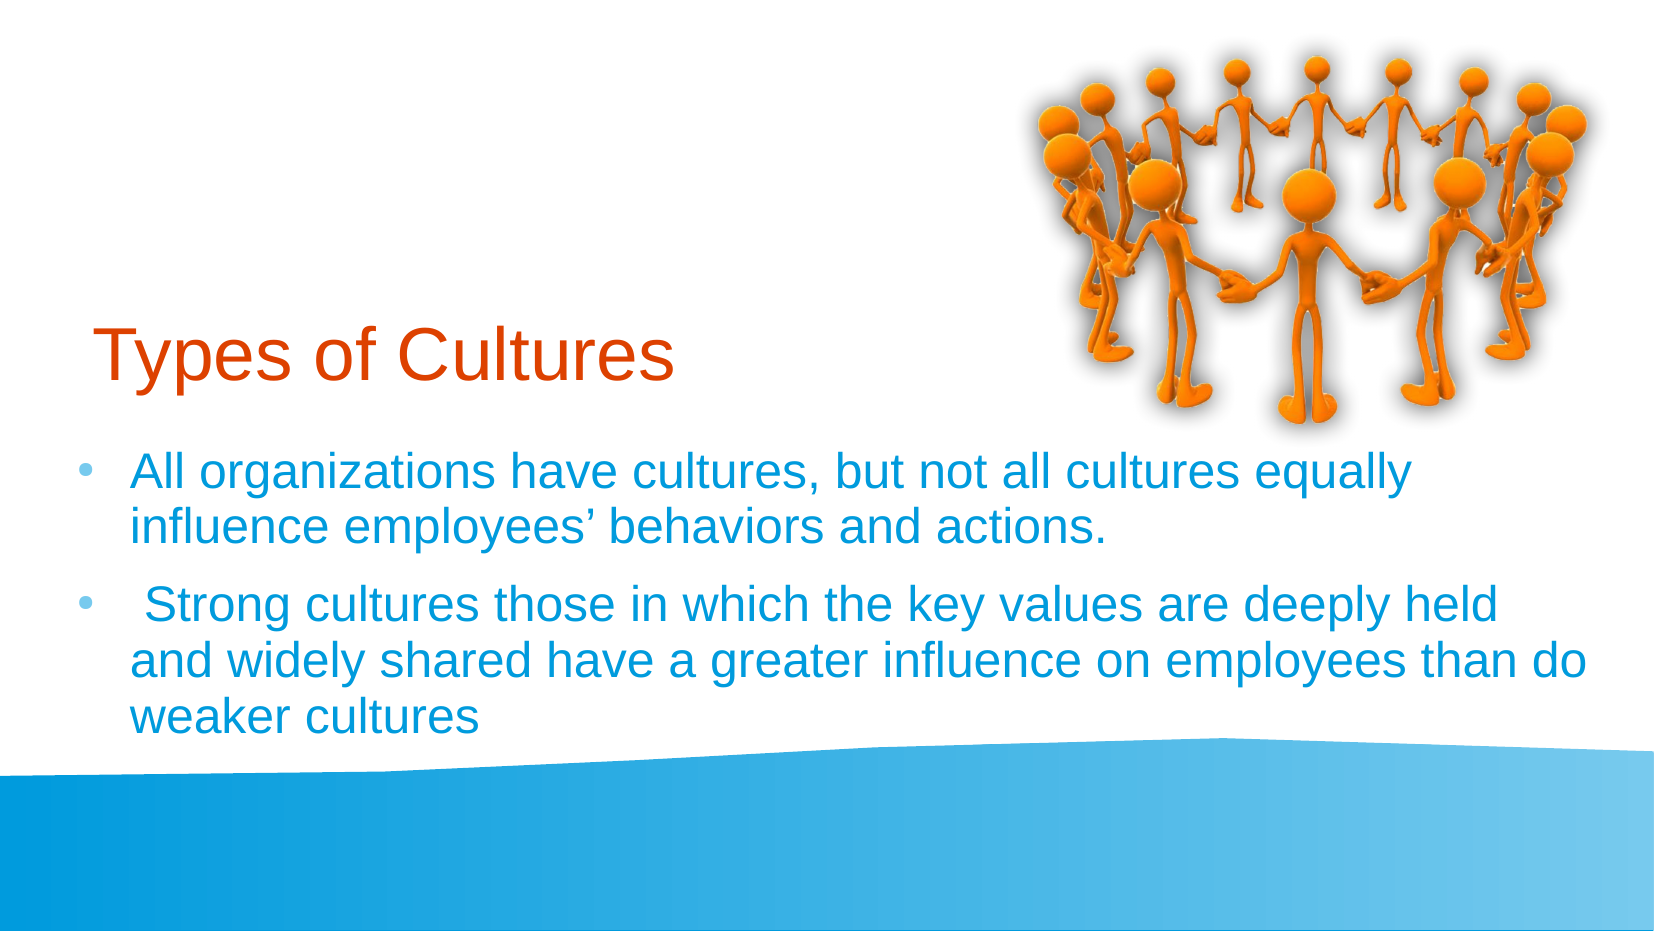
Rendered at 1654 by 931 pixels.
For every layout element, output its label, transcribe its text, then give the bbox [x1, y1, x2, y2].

title Types of Cultures [0, 265, 1012, 443]
list All organizations have cultures, but not all cultures equally influence employees’ behaviors and actions. Strong cultures those in which the key values are deeply held and widely shared have a greater influence on employees than do weaker cultures [59, 442, 1595, 754]
picture [1012, 30, 1613, 451]
